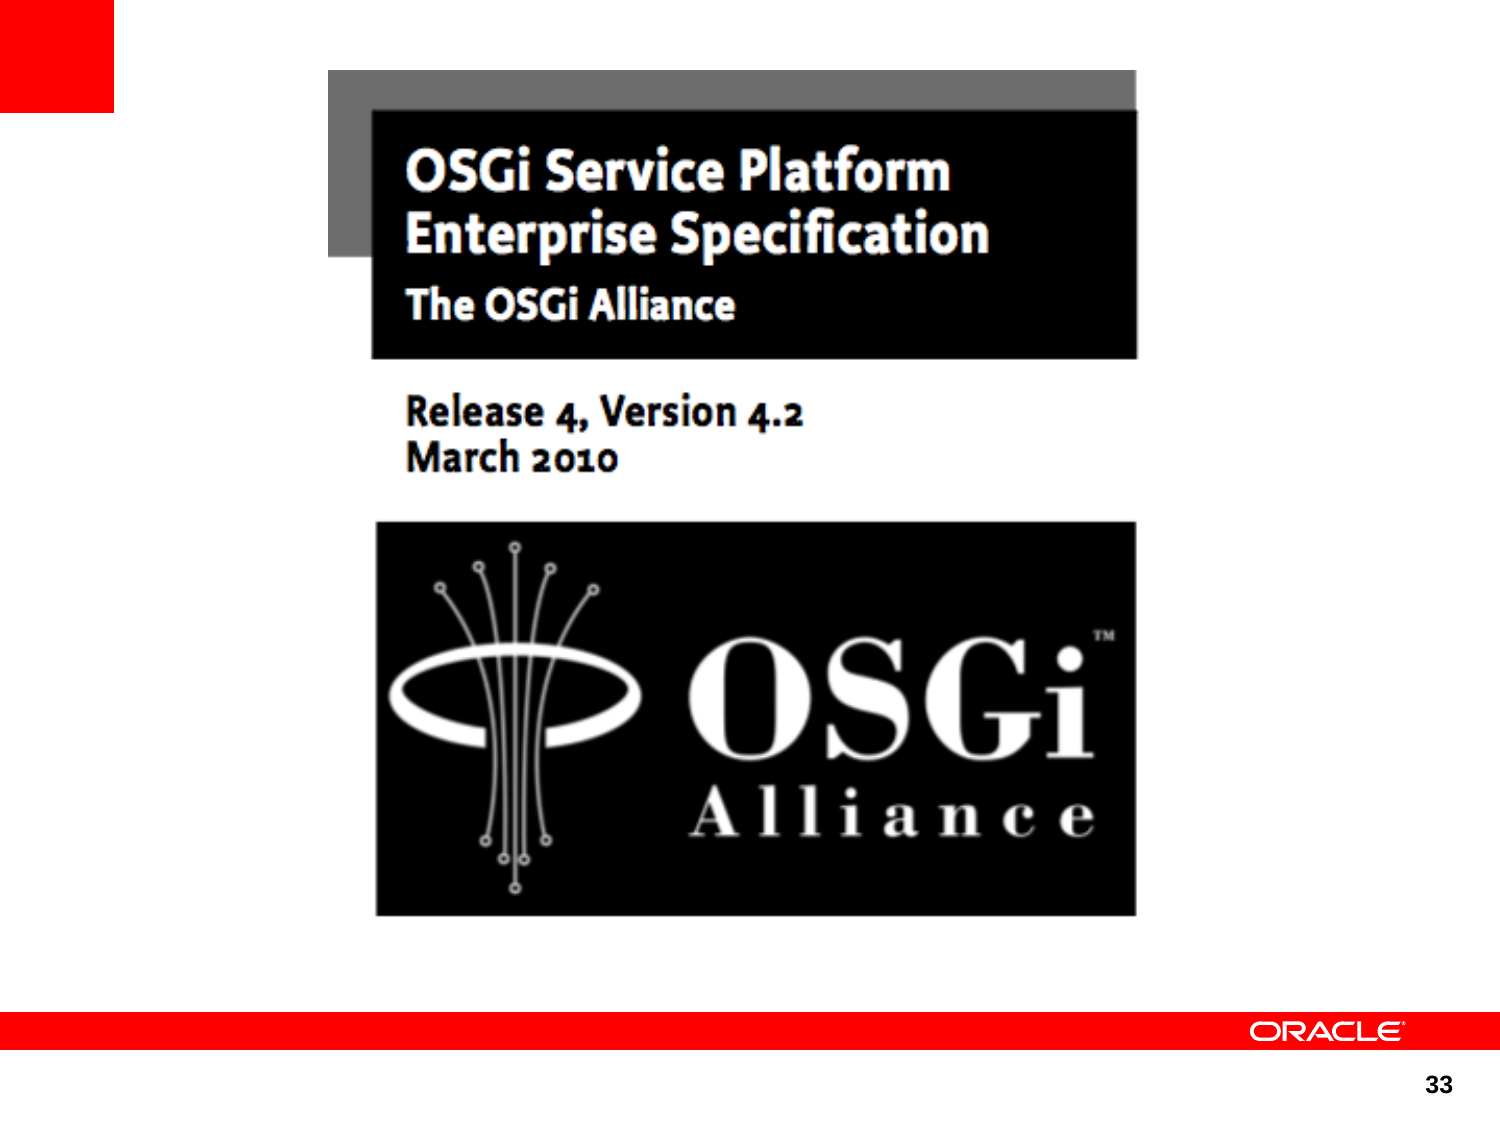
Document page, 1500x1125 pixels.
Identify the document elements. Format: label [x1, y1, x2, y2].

picture [328, 70, 1185, 975]
picture [0, 1012, 1500, 1050]
picture [0, 0, 114, 113]
